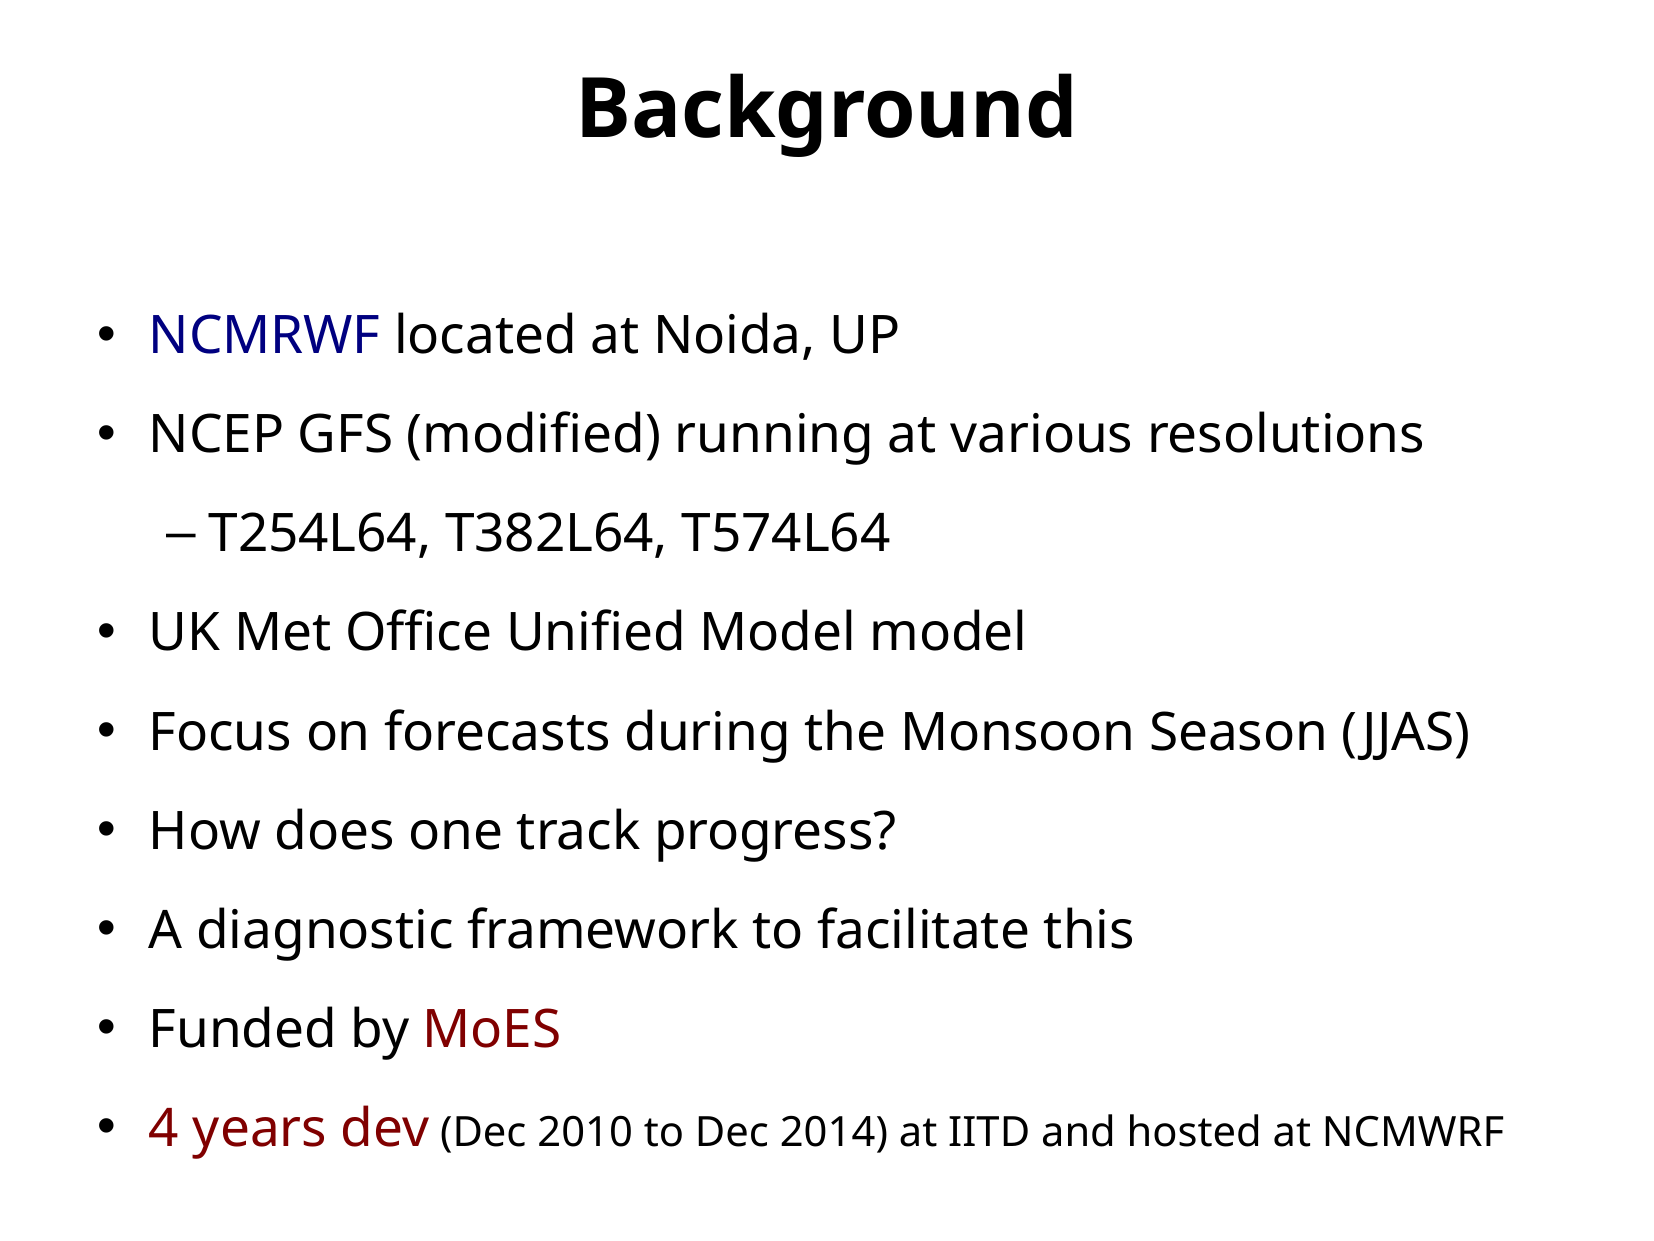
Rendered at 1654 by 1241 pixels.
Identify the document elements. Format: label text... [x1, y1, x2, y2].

list NCMRWF located at Noida, UP NCEP GFS (modified) running at various resolutions T254L64, T382L64, T574L64 UK Met Office Unified Model model Focus on forecasts during the Monsoon Season (JJAS) How does one track progress? A diagnostic framework to facilitate this Funded by MoES 4 years dev (Dec 2010 to Dec 2014) at IITD and hosted at NCMWRF [82, 289, 1595, 1182]
title Background [82, 2, 1571, 210]
